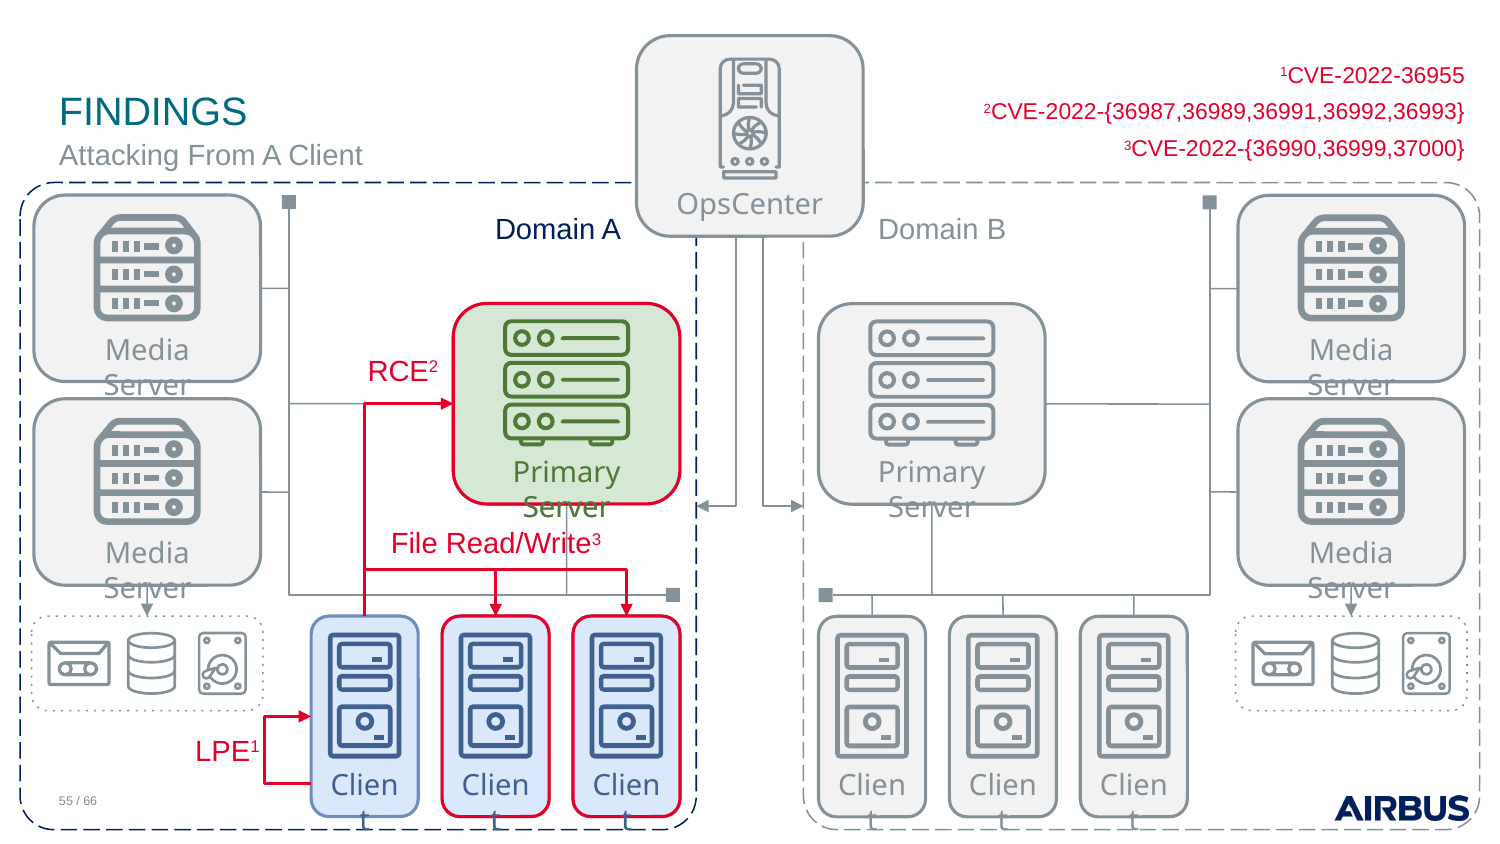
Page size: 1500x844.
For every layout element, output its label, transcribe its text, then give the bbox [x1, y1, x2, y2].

text_box Media Server [1247, 519, 1456, 620]
text_box Client [442, 750, 550, 844]
text_box [47, 640, 111, 687]
text_box [281, 195, 296, 210]
text_box [665, 587, 680, 602]
text_box [636, 35, 864, 170]
text_box [1237, 398, 1465, 577]
text_box [1237, 195, 1465, 373]
text_box [1080, 616, 1188, 751]
title FINDINGS Attacking From A Client [864, 80, 1441, 192]
text_box [949, 616, 1057, 751]
text_box [33, 195, 261, 373]
text_box [453, 303, 680, 447]
text_box [818, 616, 926, 751]
text_box RCE2 [350, 337, 454, 403]
title FINDINGS Attacking From A Client [58, 80, 636, 192]
text_box [197, 631, 247, 696]
text_box [1401, 631, 1451, 696]
picture [1334, 795, 1469, 821]
text_box [126, 631, 177, 695]
text_box [311, 616, 419, 750]
text_box 3CVE-2022-{36990,36999,37000} [879, 129, 1480, 167]
text_box 2CVE-2022-{36987,36989,36991,36992,36993} [879, 92, 1480, 129]
text_box Domain A [302, 195, 637, 261]
text_box Domain B [863, 195, 1196, 261]
text_box [33, 407, 261, 577]
text_box Media Server [1247, 316, 1456, 407]
text_box [1330, 631, 1381, 695]
text_box 1CVE-2022-36955 [907, 55, 1480, 92]
text_box Media Server [43, 315, 252, 416]
text_box Client [949, 751, 1057, 844]
text_box [818, 588, 833, 603]
text_box Client [311, 750, 419, 844]
text_box Client [818, 751, 926, 844]
text_box Client [572, 750, 680, 844]
text_box LPE1 [167, 717, 275, 783]
text_box [1251, 640, 1315, 687]
text_box [442, 616, 550, 750]
text_box [1202, 195, 1217, 210]
text_box Media Server [43, 519, 252, 620]
text_box OpsCenter [636, 170, 864, 236]
text_box File Read/Write3 [365, 509, 627, 575]
text_box [818, 303, 1046, 447]
text_box Primary Server [818, 438, 1046, 539]
text_box [572, 616, 681, 799]
text_box Primary Server [453, 438, 680, 539]
text_box Client [1080, 751, 1188, 844]
